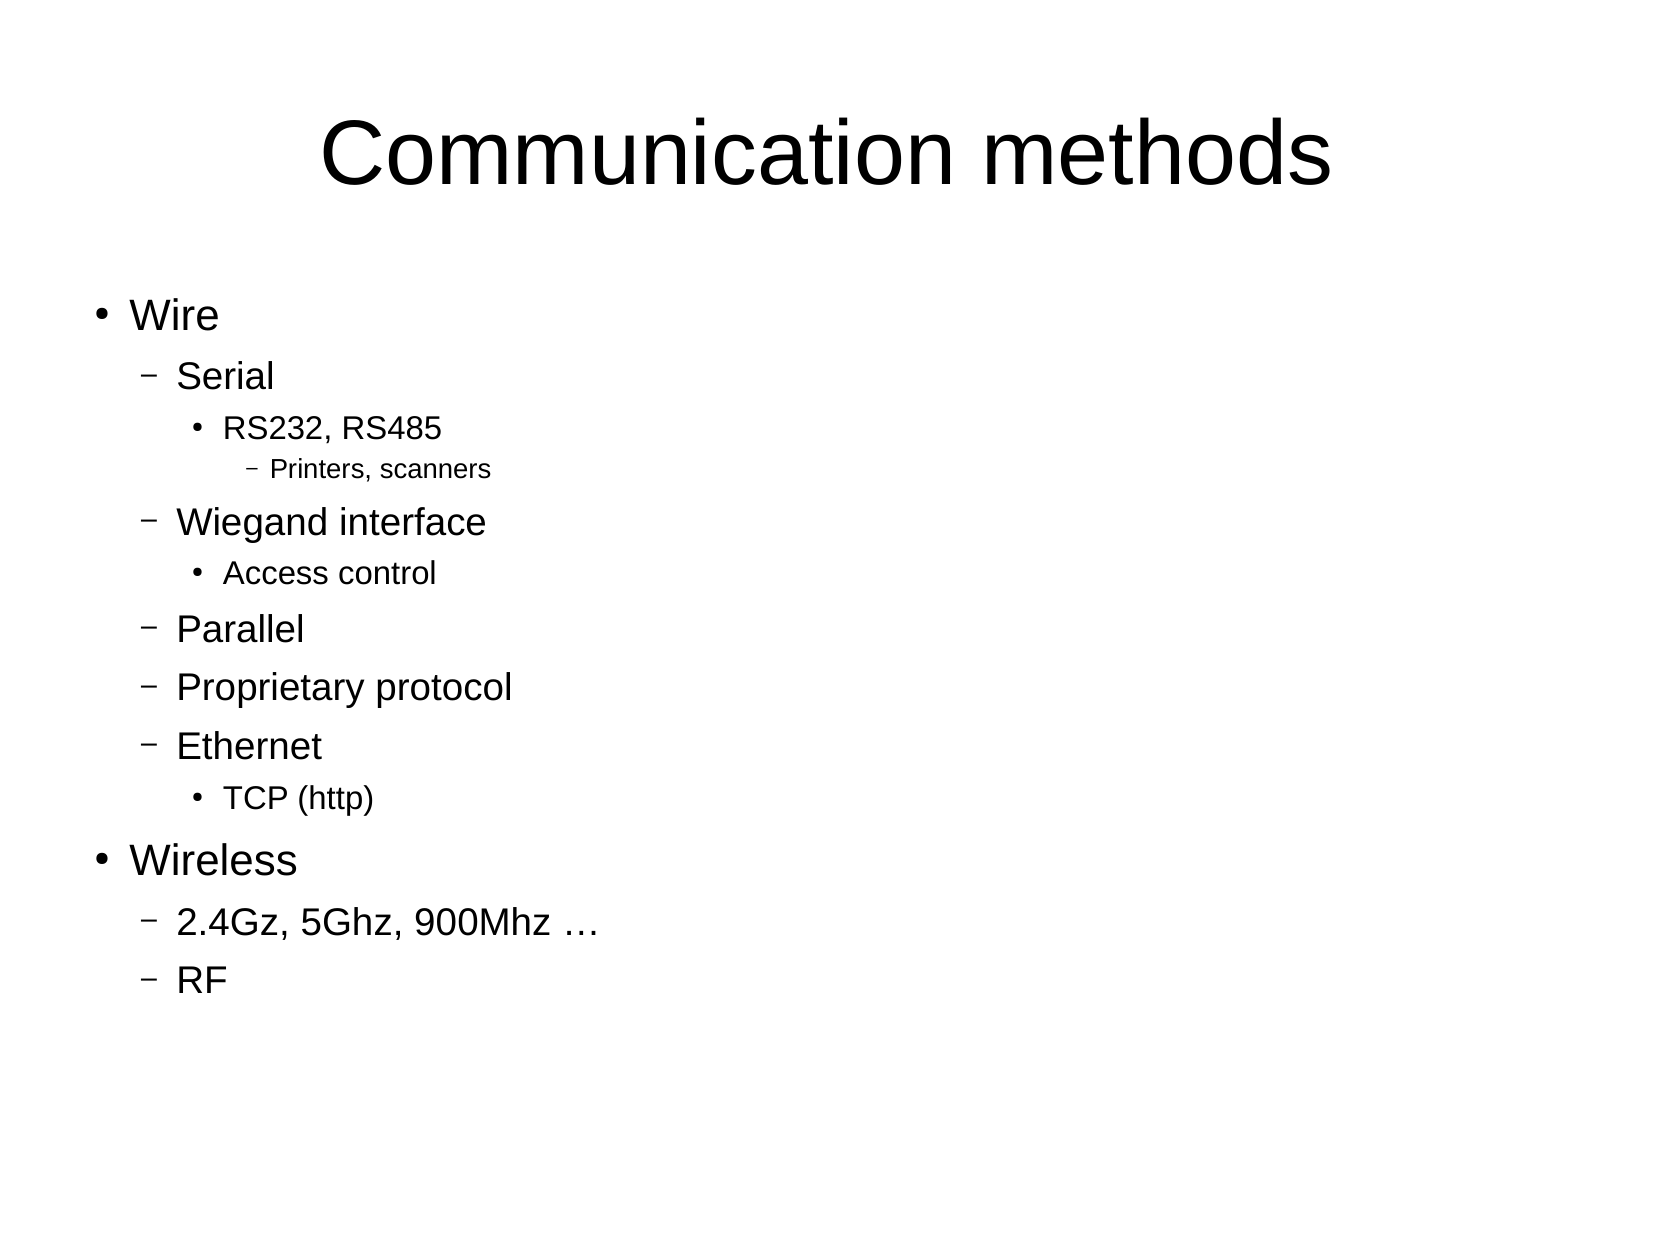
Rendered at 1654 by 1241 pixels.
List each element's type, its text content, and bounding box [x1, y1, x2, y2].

list Wire Serial RS232, RS485 Printers, scanners Wiegand interface Access control Parallel Proprietary protocol Ethernet TCP (http) Wireless 2.4Gz, 5Ghz, 900Mhz … RF [82, 290, 1571, 1010]
title Communication methods [82, 49, 1571, 257]
